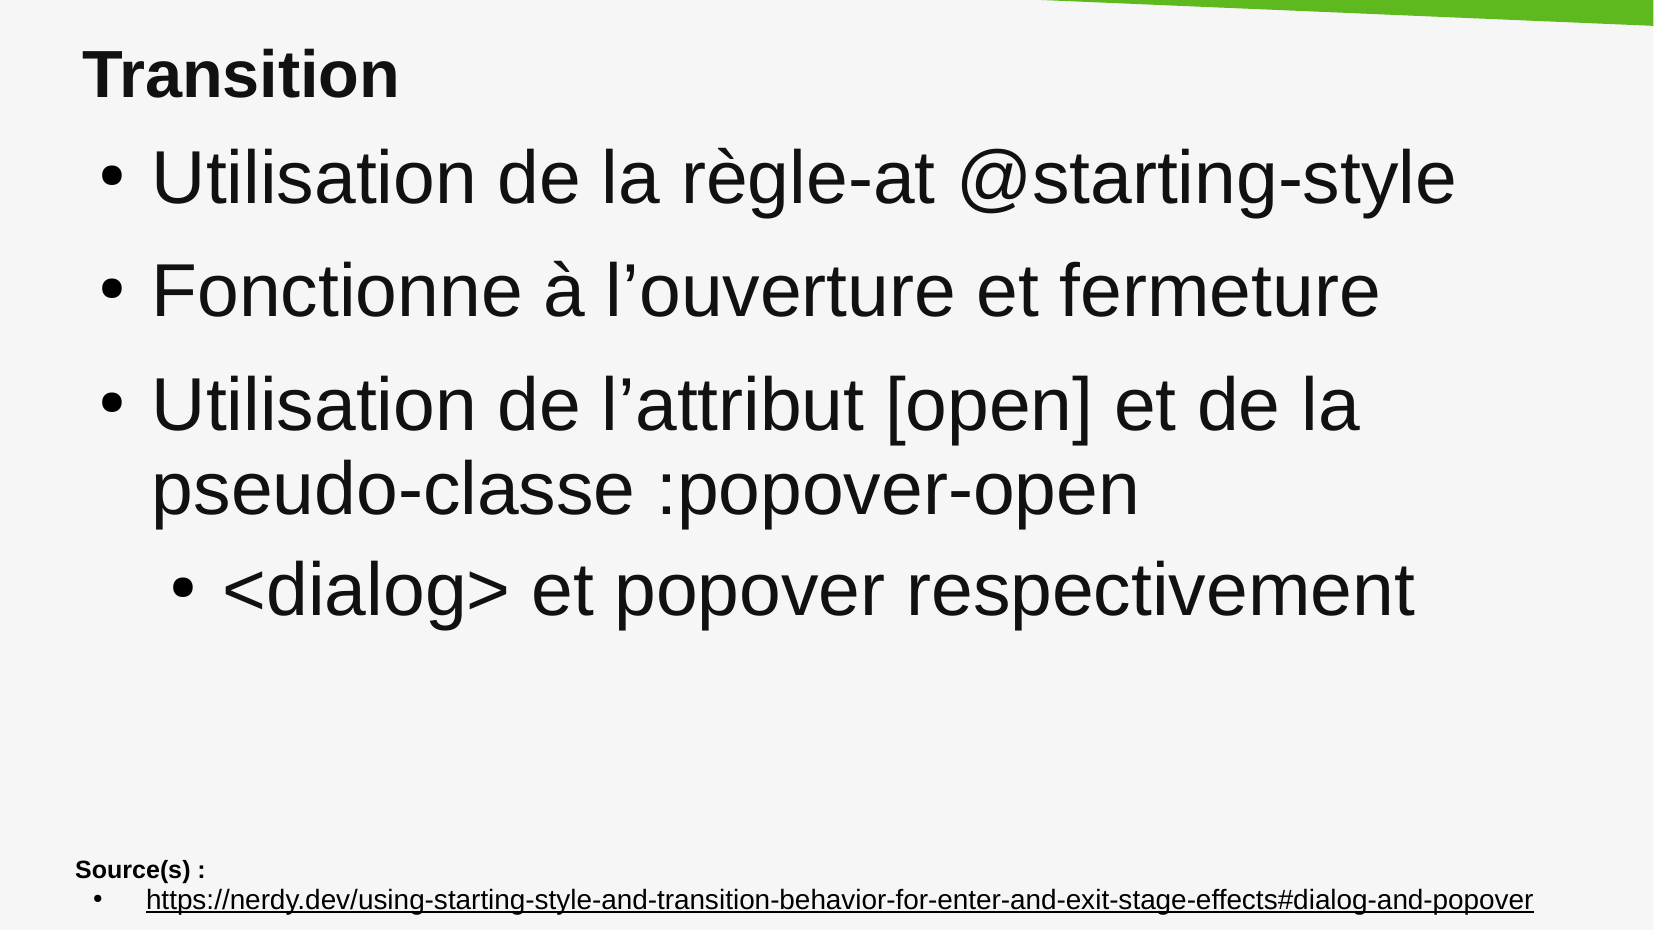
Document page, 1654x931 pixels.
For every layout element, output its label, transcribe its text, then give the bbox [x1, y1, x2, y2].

text_box Source(s) : https://nerdy.dev/using-starting-style-and-transition-behavior-for-enter-and-exit-stage-effects#dialog-and-popover [60, 809, 1595, 923]
list Utilisation de la règle-at @starting-style Fonctionne à l’ouverture et fermeture Utilisation de l’attribut [open] et de la pseudo-classe :popover-open <dialog> et popover respectivement [80, 135, 1620, 680]
title Transition [82, 37, 1571, 114]
text_box [1041, 0, 1654, 26]
